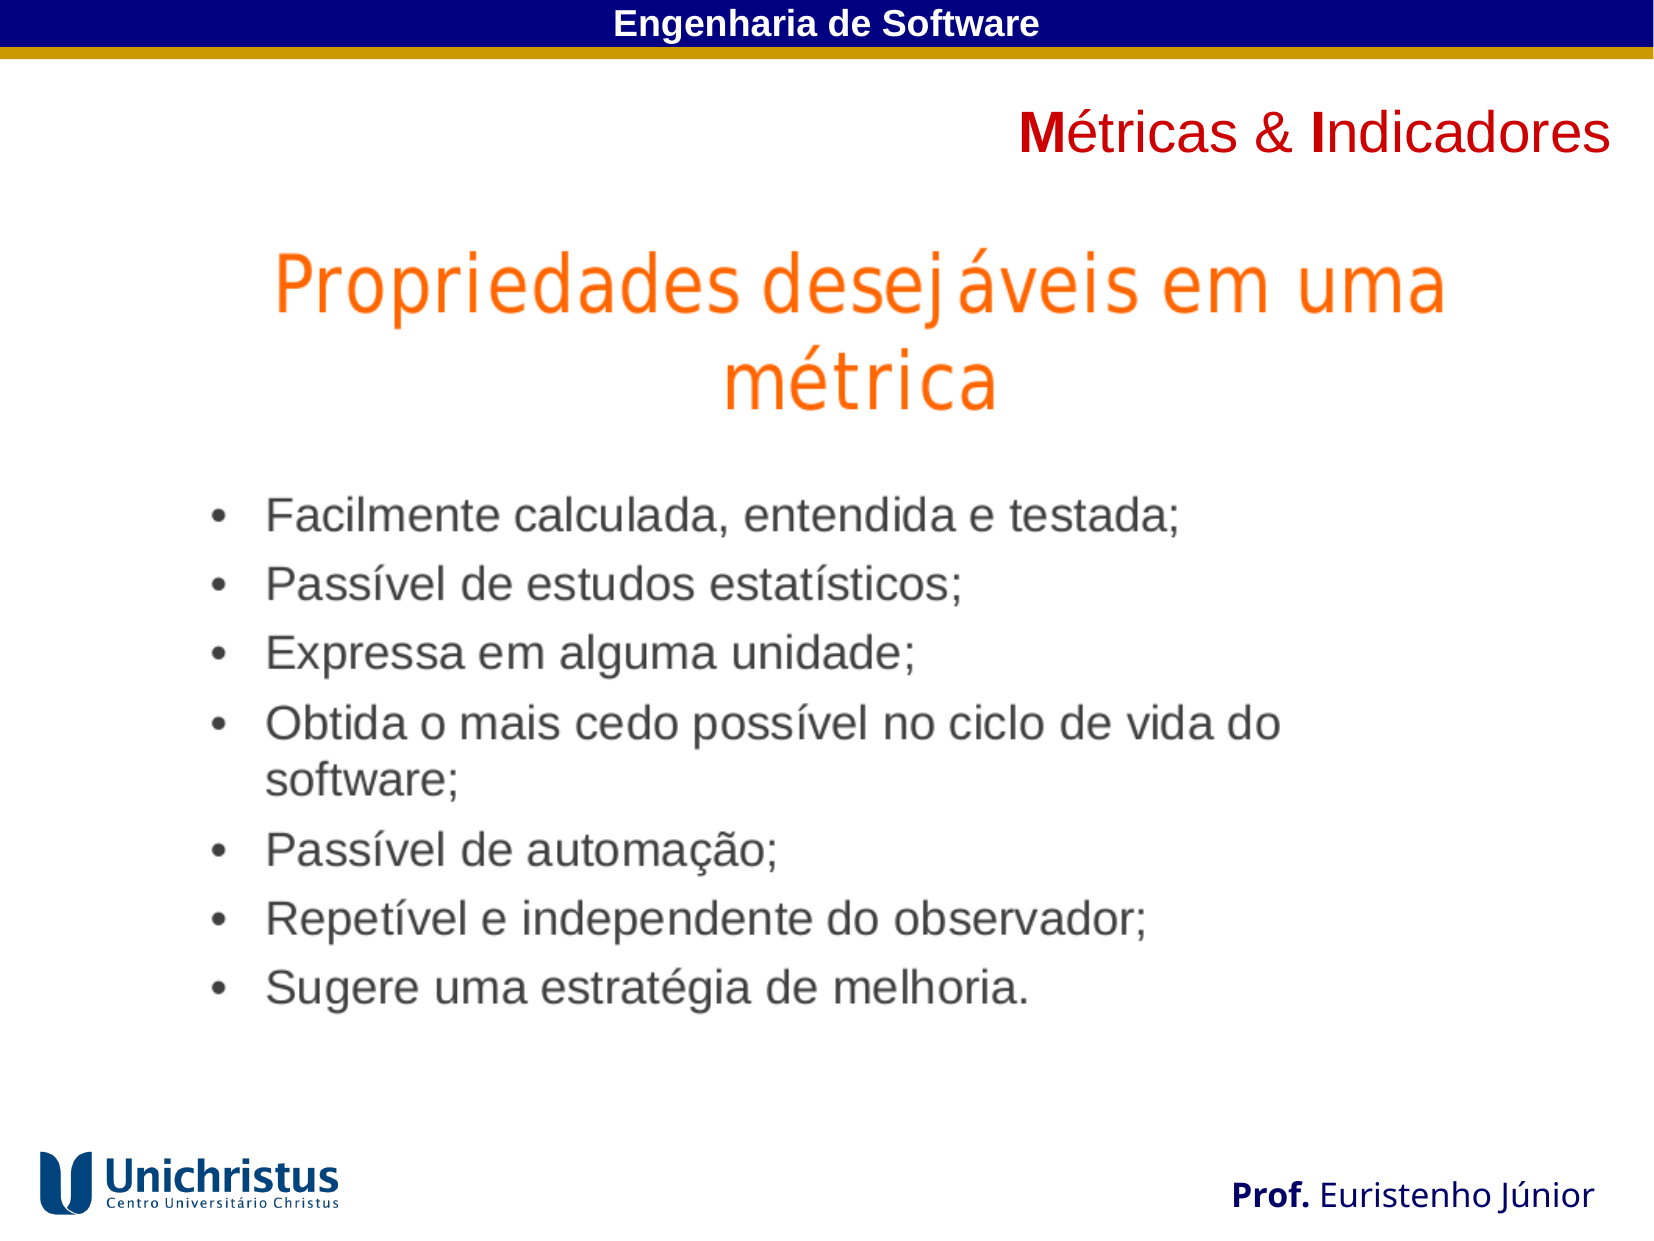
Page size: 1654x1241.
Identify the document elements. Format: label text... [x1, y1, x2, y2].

picture [187, 239, 1466, 1021]
text_box Métricas & Indicadores [1003, 92, 1654, 173]
text_box Engenharia de Software [0, 0, 1654, 47]
text_box Prof. Euristenho Júnior [1216, 1163, 1654, 1224]
picture [35, 1148, 343, 1217]
text_box [0, 47, 1654, 60]
